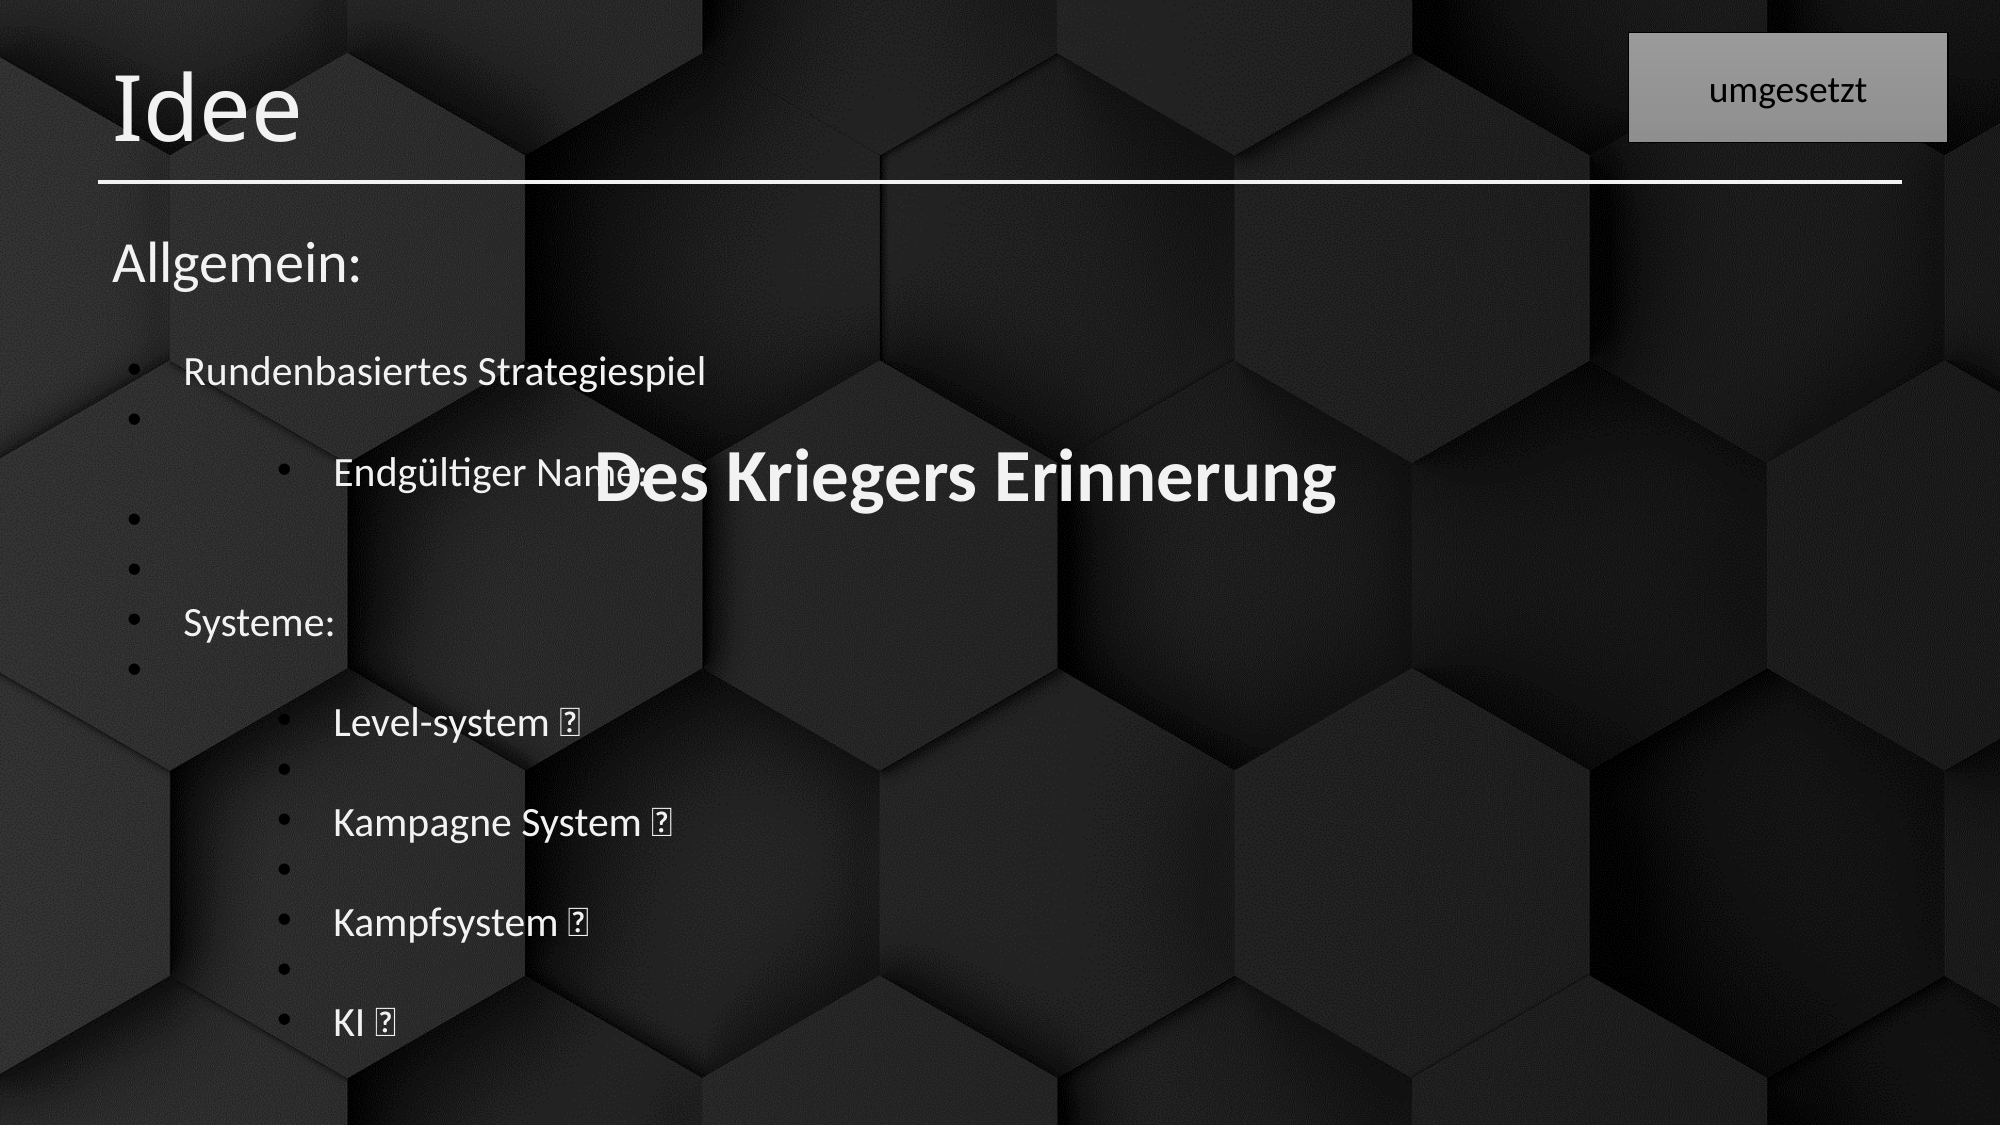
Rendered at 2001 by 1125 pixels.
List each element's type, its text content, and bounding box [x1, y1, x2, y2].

text_box Allgemein: [97, 216, 410, 303]
picture [0, 0, 2000, 1125]
text_box umgesetzt [1628, 32, 1948, 143]
text_box Idee [97, 42, 291, 169]
text_box Des Kriegers Erinnerung [579, 419, 1361, 526]
text_box Rundenbasiertes Strategiespiel Endgültiger Name: Systeme: Level-system ❌ Kampagne System ❌ Kampfsystem ✅ KI ✅ [112, 336, 1240, 1059]
